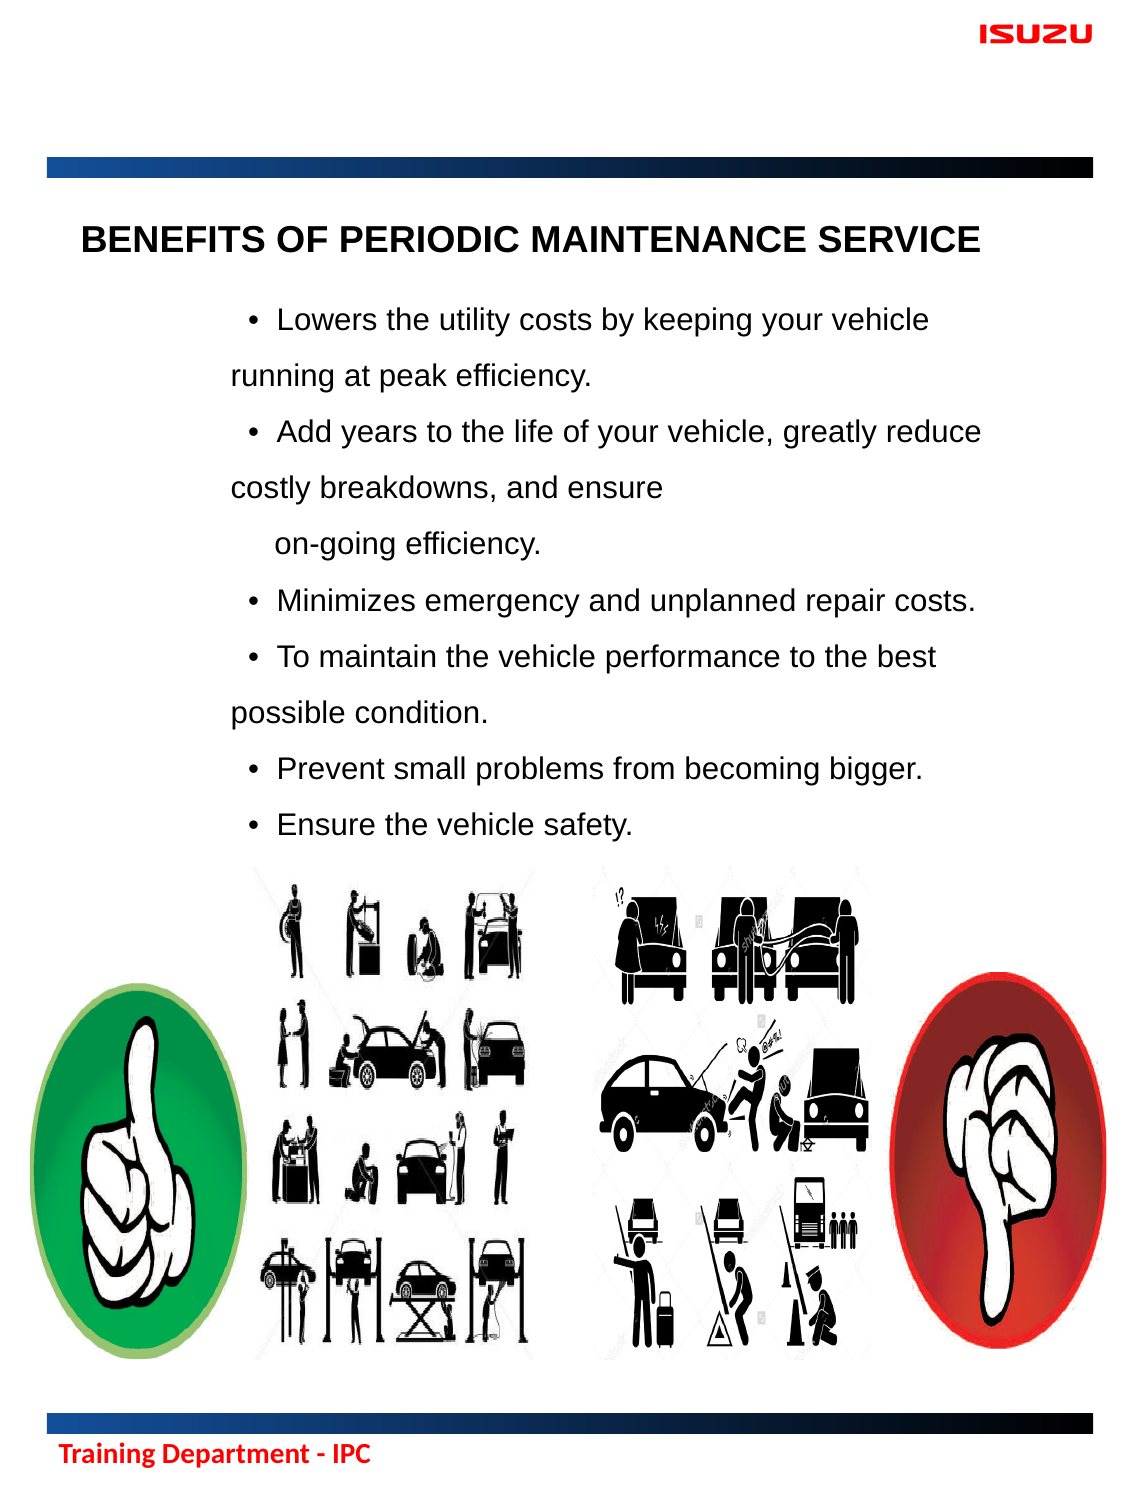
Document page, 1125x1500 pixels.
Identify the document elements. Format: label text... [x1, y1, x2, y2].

picture [29, 866, 535, 1360]
text_box BENEFITS OF PERIODIC MAINTENANCE SERVICE • Lowers the utility costs by keeping your vehicle running at peak efficiency. • Add years to the life of your vehicle, greatly reduce costly breakdowns, and ensure on-going efficiency. • Minimizes emergency and unplanned repair costs. • To maintain the vehicle performance to the best possible condition. • Prevent small problems from becoming bigger. • Ensure the vehicle safety. [65, 207, 1041, 917]
picture [592, 866, 1107, 1360]
